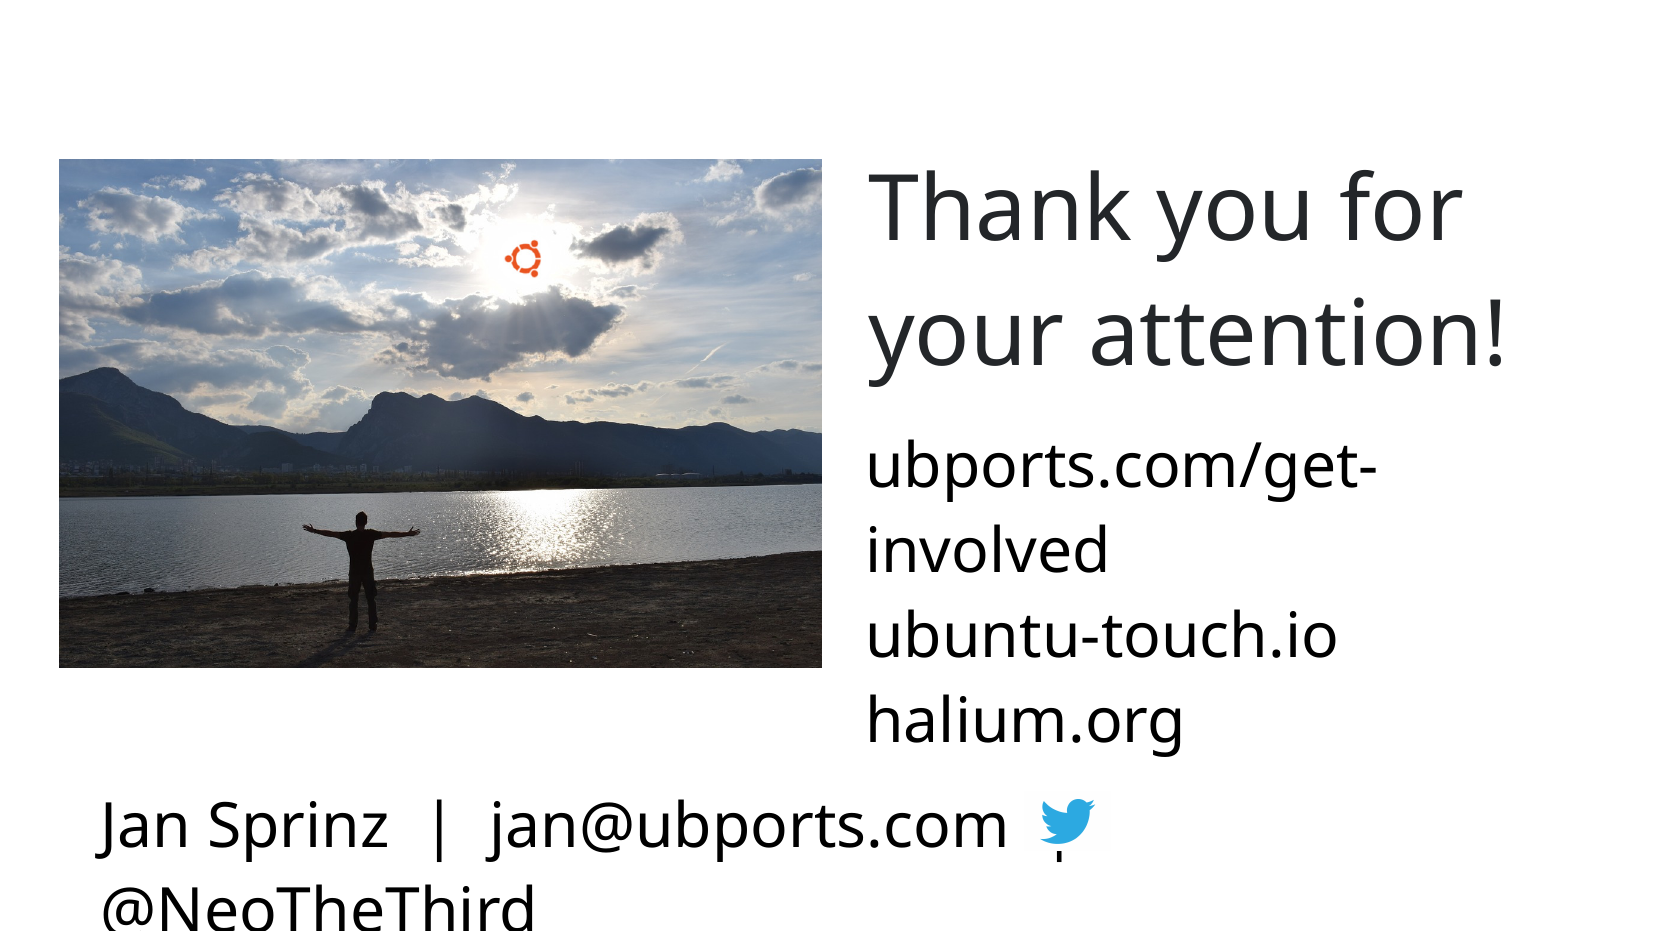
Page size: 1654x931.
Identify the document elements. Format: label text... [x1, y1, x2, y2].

text_box Jan Sprinz | jan@ubports.com | @NeoTheThird [85, 773, 1568, 869]
text_box ubports.com/get-involved ubuntu-touch.io halium.org [850, 413, 1619, 638]
title Thank you for your attention! [868, 153, 1636, 383]
picture [1024, 791, 1111, 851]
picture [59, 159, 822, 668]
